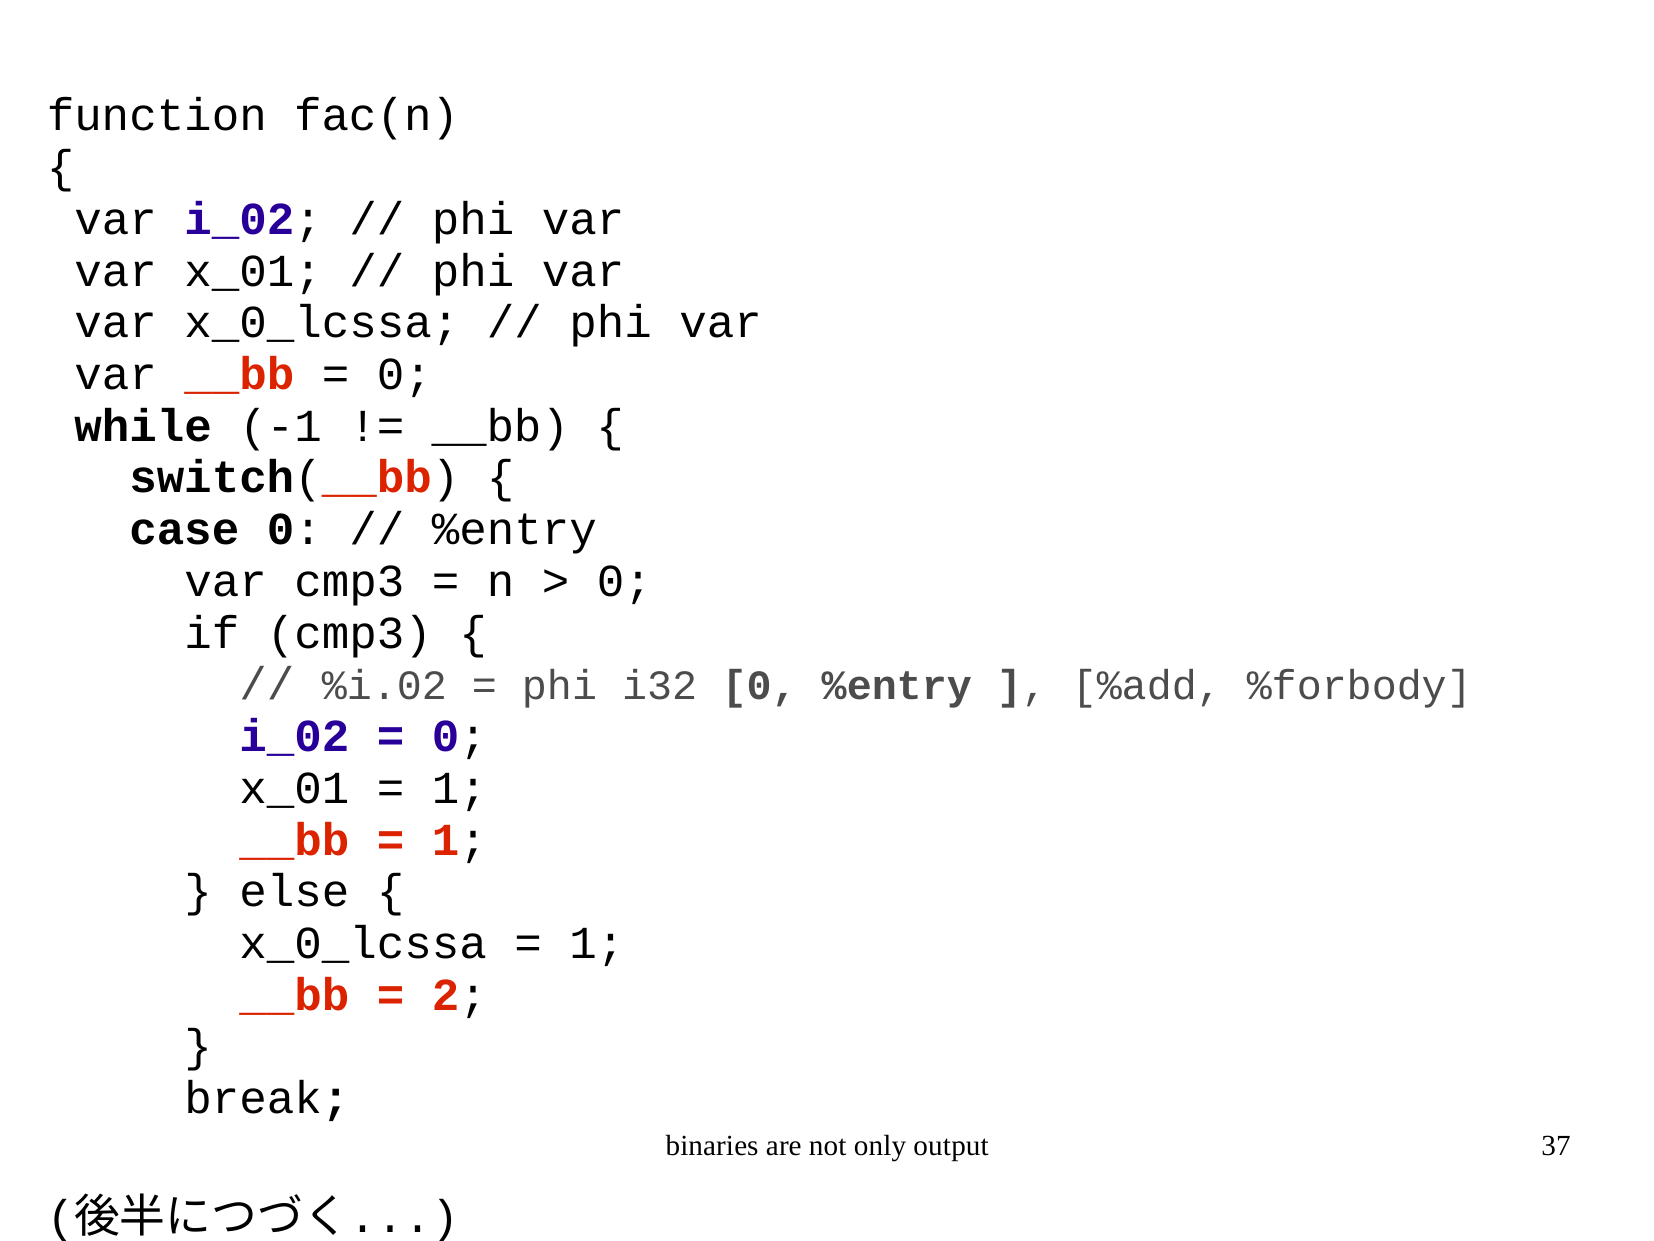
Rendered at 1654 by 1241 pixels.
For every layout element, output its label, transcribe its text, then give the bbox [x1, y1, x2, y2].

text_box function fac(n) { var i_02; // phi var var x_01; // phi var var x_0_lcssa; // phi var var __bb = 0; while (-1 != __bb) { switch(__bb) { case 0: // %entry var cmp3 = n > 0; if (cmp3) { // %i.02 = phi i32 [0, %entry ], [%add, %forbody] i_02 = 0; x_01 = 1; __bb = 1; } else { x_0_lcssa = 1; __bb = 2; } break; (後半につづく...) [32, 33, 1568, 1201]
